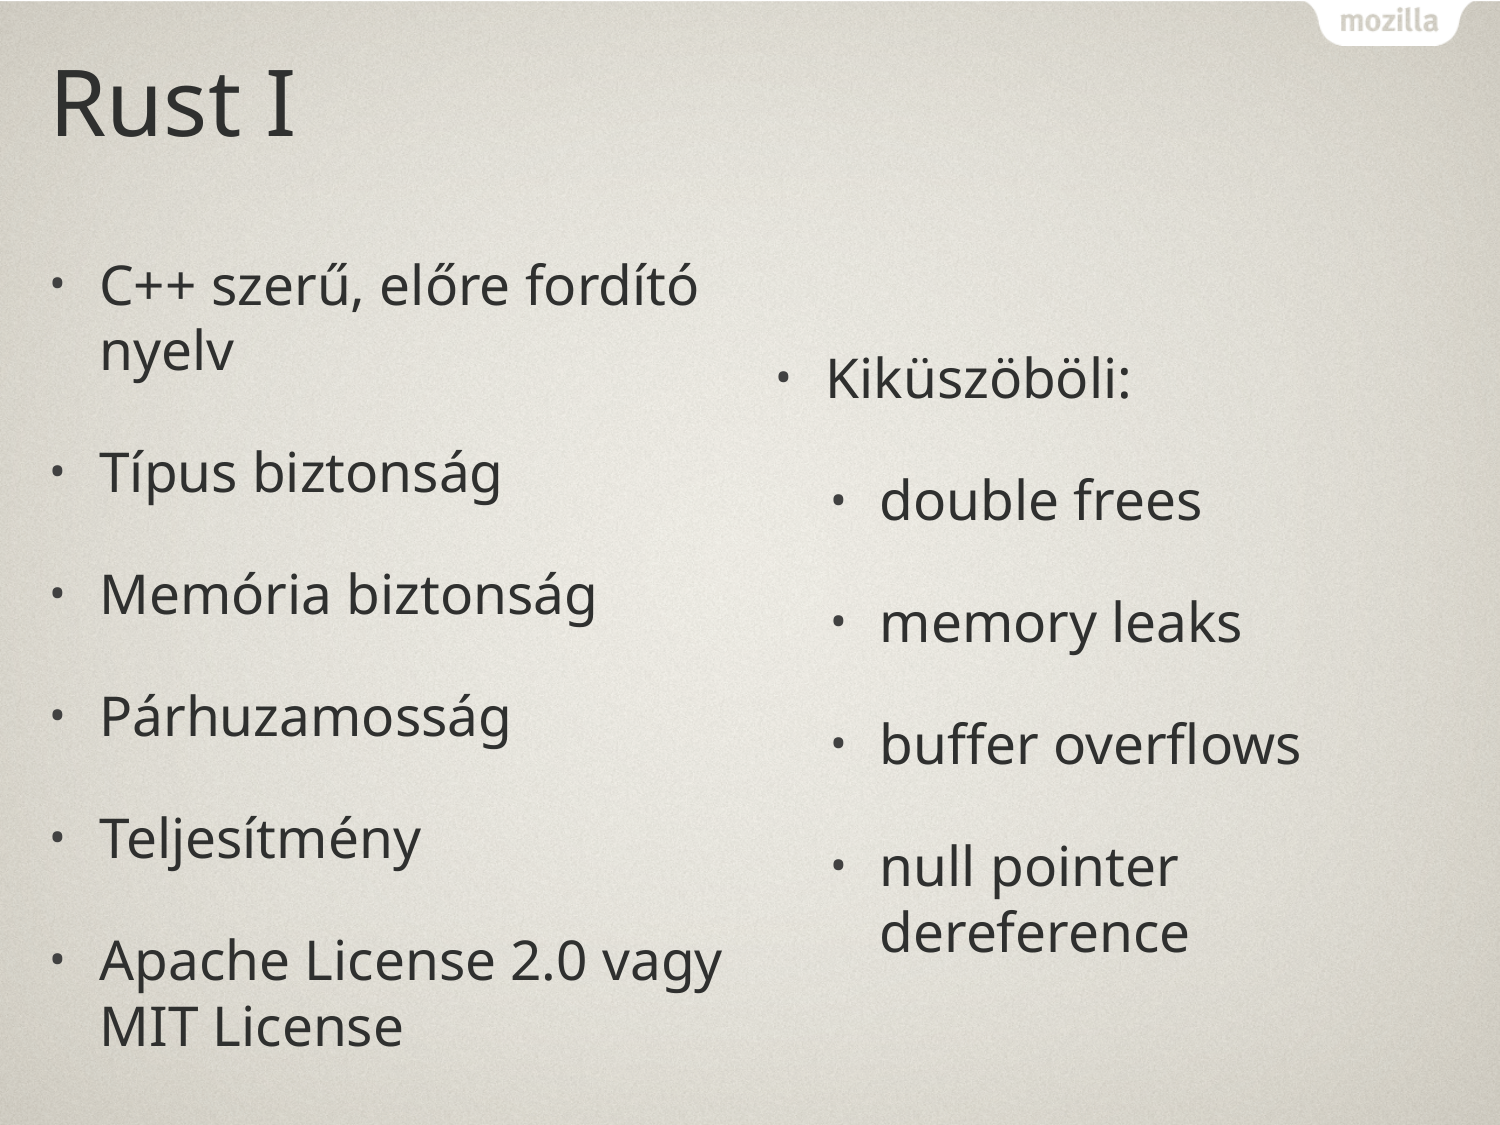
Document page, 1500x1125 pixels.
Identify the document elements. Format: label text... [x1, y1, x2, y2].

list C++ szerű, előre fordító nyelv Típus biztonság Memória biztonság Párhuzamosság Teljesítmény Apache License 2.0 vagy MIT License [40, 214, 733, 1094]
list Kiküszöböli: double frees memory leaks buffer overflows null pointer dereference [767, 214, 1460, 1094]
picture [0, 0, 1500, 1125]
title Rust I [40, 0, 1459, 216]
